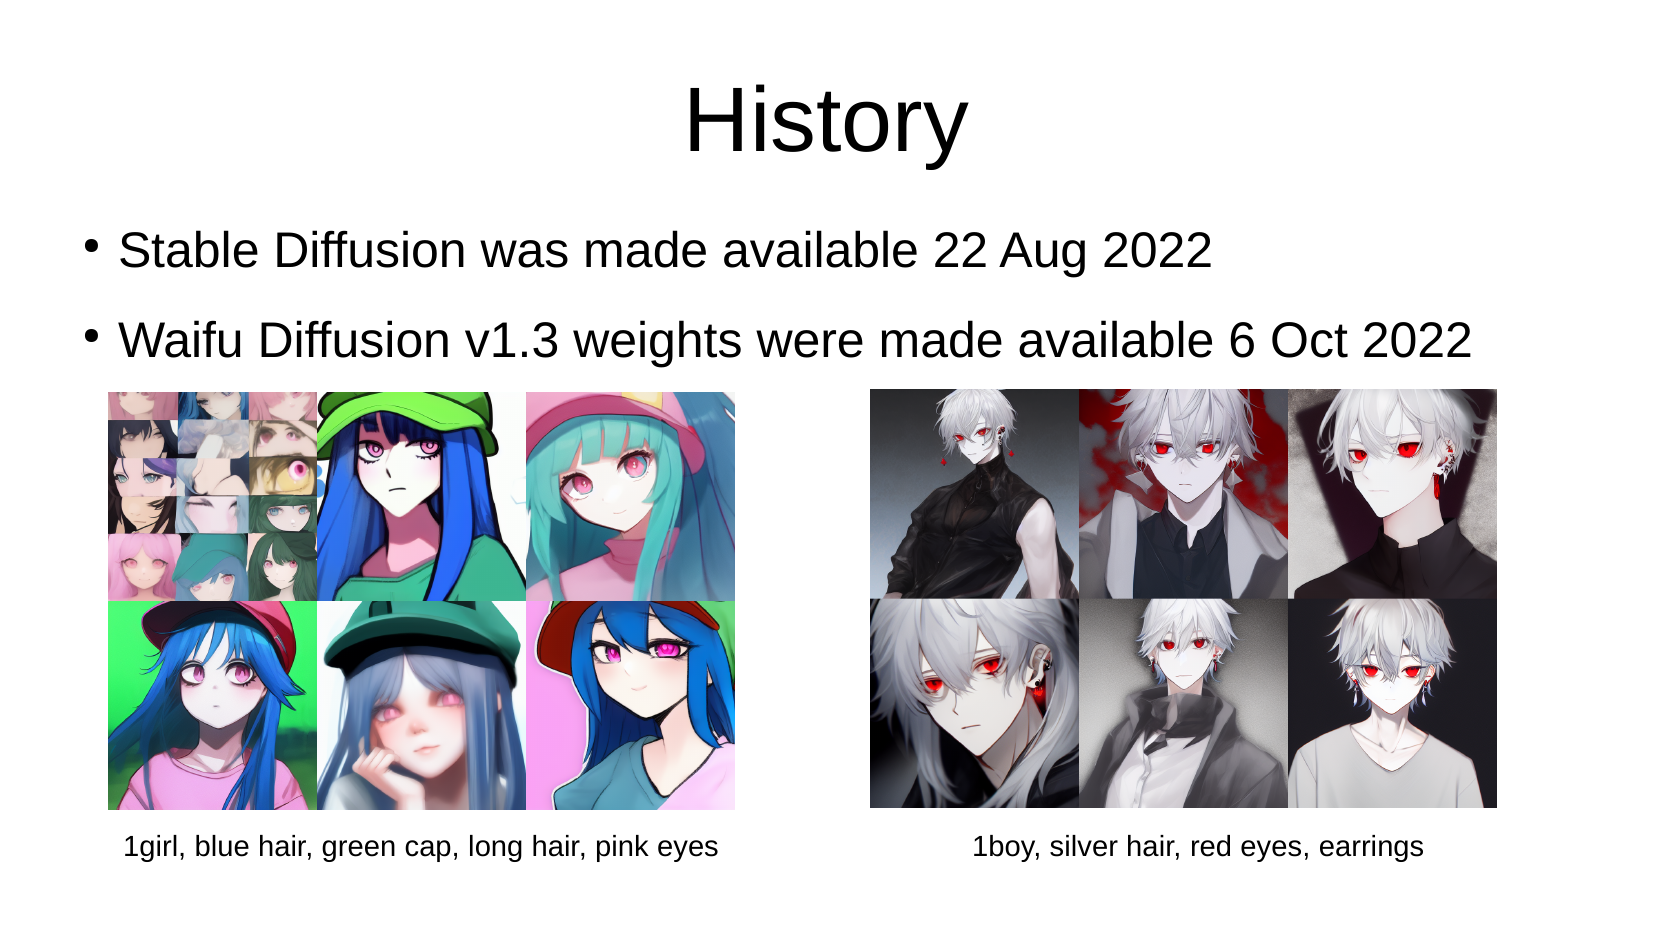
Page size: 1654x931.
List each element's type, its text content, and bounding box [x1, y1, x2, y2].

text_box 1boy, silver hair, red eyes, earrings [957, 822, 1441, 871]
title History [82, 37, 1571, 193]
text_box 1girl, blue hair, green cap, long hair, pink eyes [108, 822, 736, 871]
picture [108, 392, 736, 811]
list Stable Diffusion was made available 22 Aug 2022 Waifu Diffusion v1.3 weights were made available 6 Oct 2022 [82, 217, 1571, 758]
picture [870, 389, 1497, 808]
